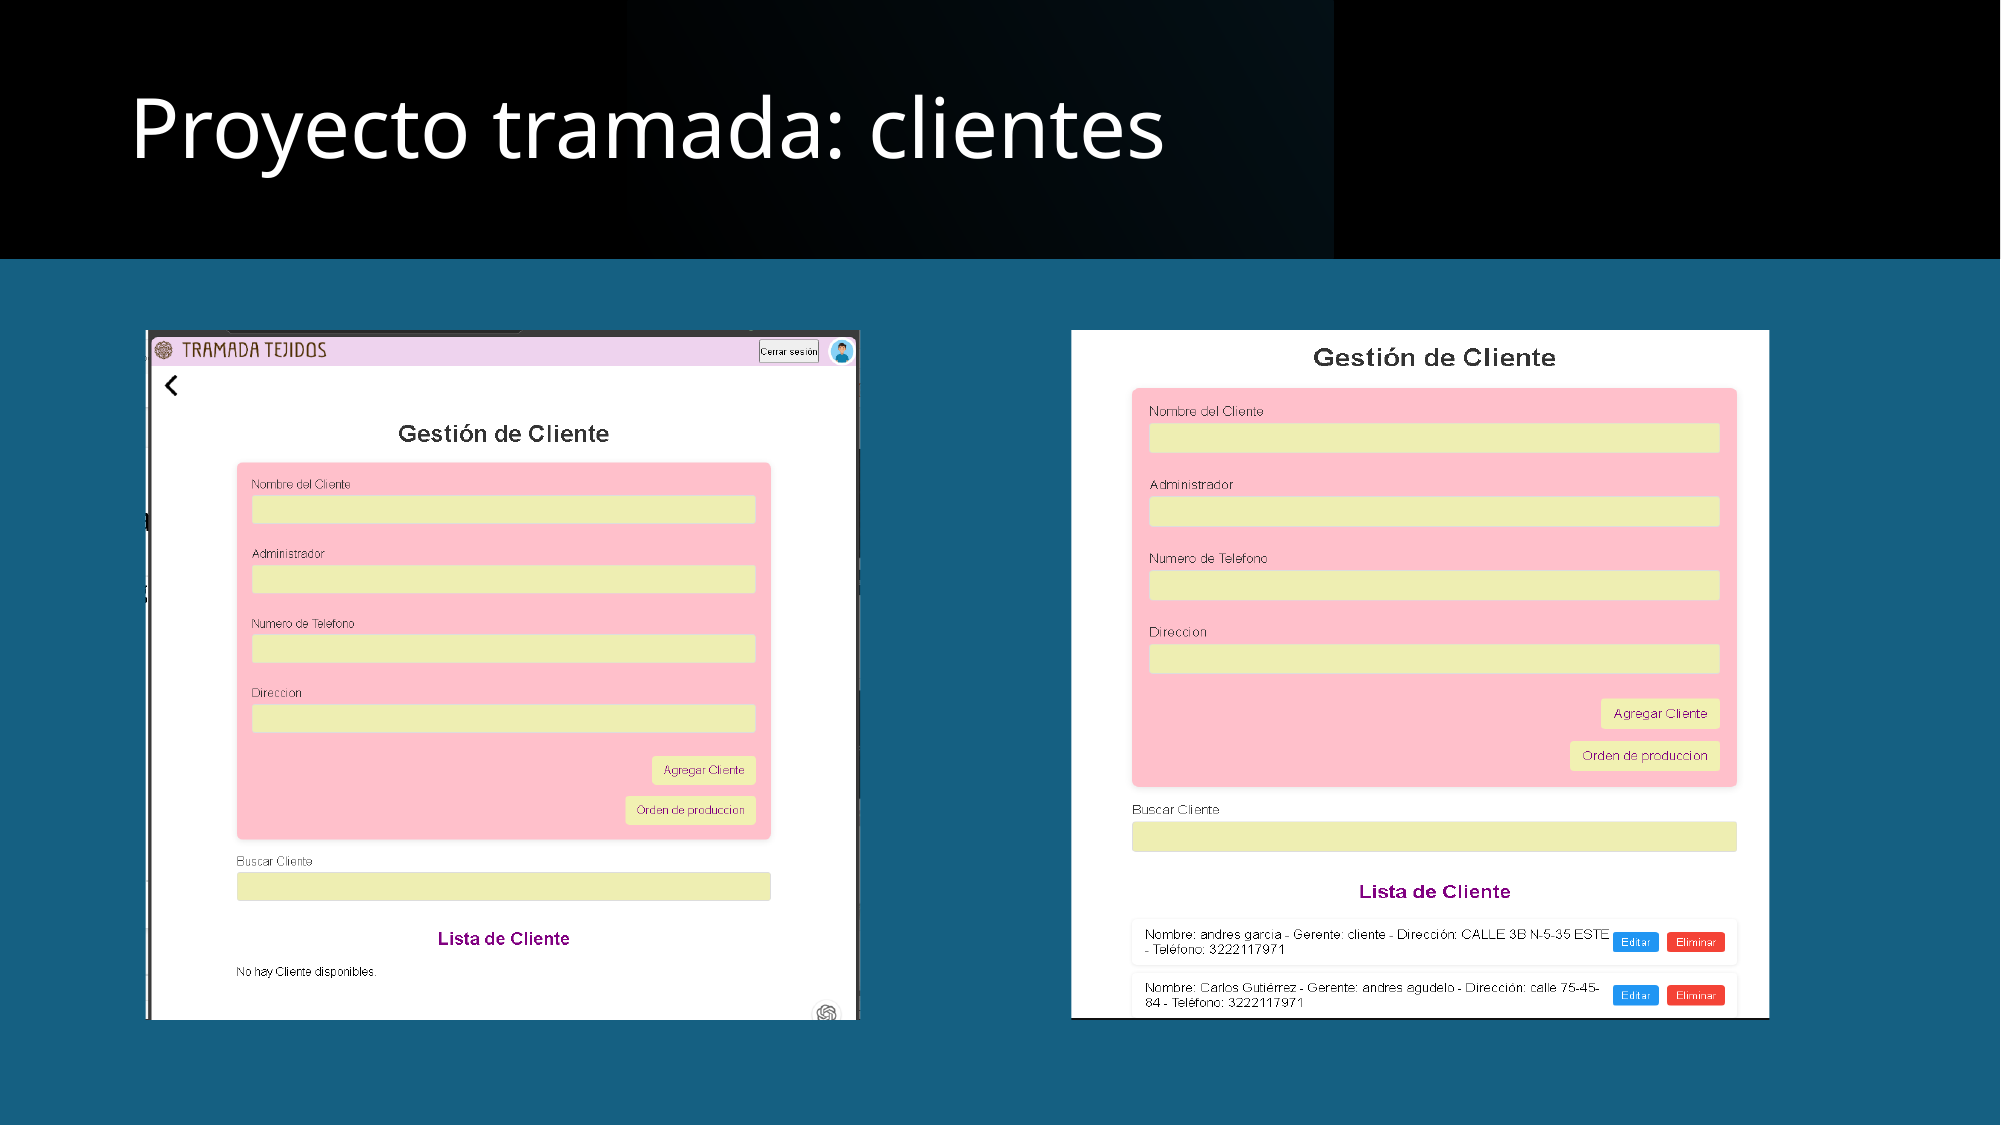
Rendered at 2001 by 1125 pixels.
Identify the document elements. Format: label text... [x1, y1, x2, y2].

title Proyecto tramada: clientes [114, 57, 1279, 206]
picture [145, 330, 861, 1020]
picture [1071, 330, 1770, 1020]
text_box [0, 0, 2000, 1125]
